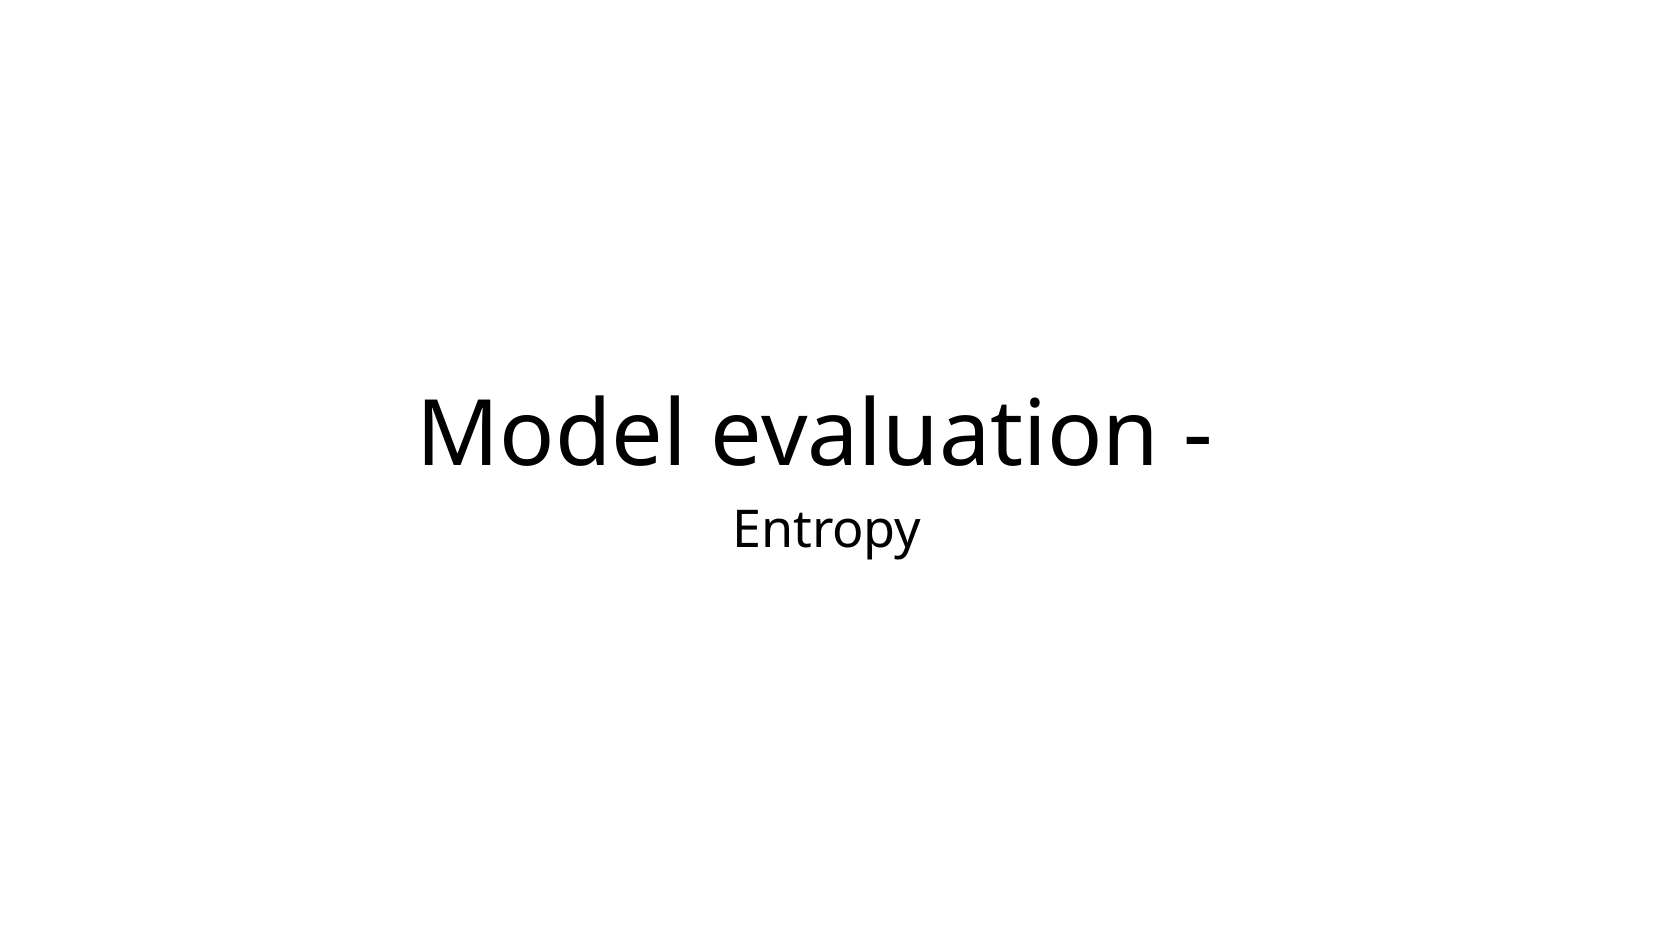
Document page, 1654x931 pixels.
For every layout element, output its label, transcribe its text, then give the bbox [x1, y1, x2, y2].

title Model evaluation - Entropy [82, 316, 1571, 614]
